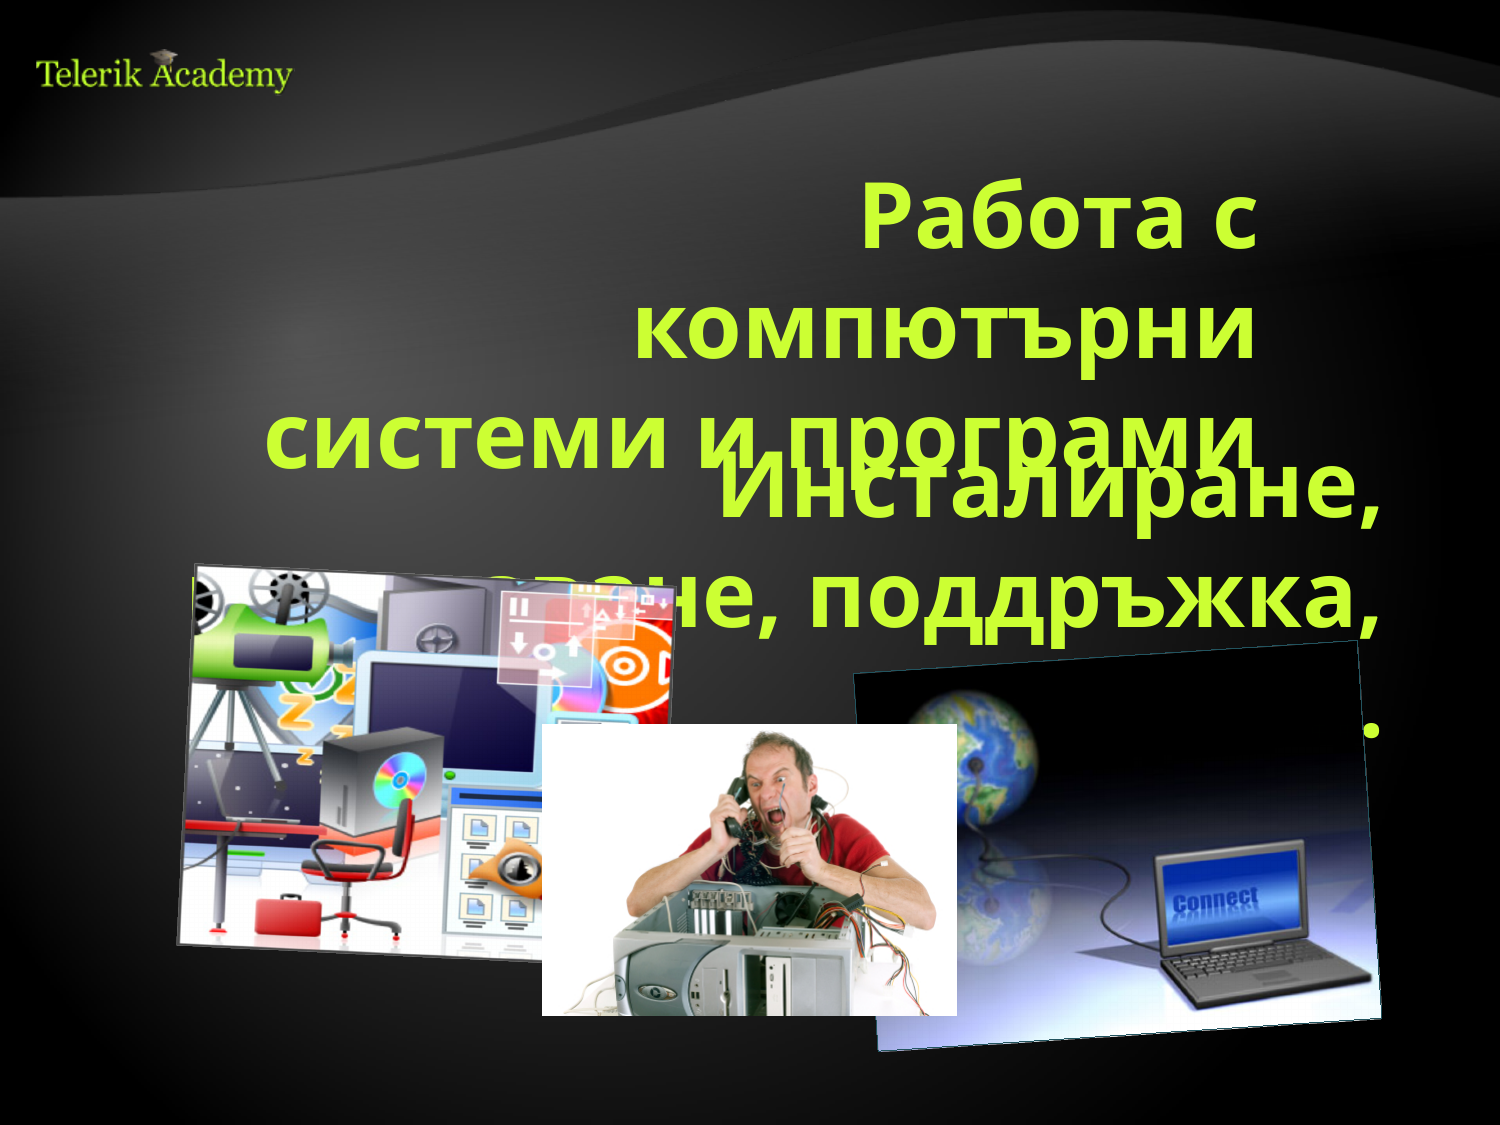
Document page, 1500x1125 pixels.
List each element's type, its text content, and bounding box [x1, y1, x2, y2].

title Работа с компютърни системи и програми [225, 149, 1275, 413]
subtitle Инсталиране, използване, поддръжка, … [99, 418, 1400, 512]
picture [0, 0, 1500, 1125]
